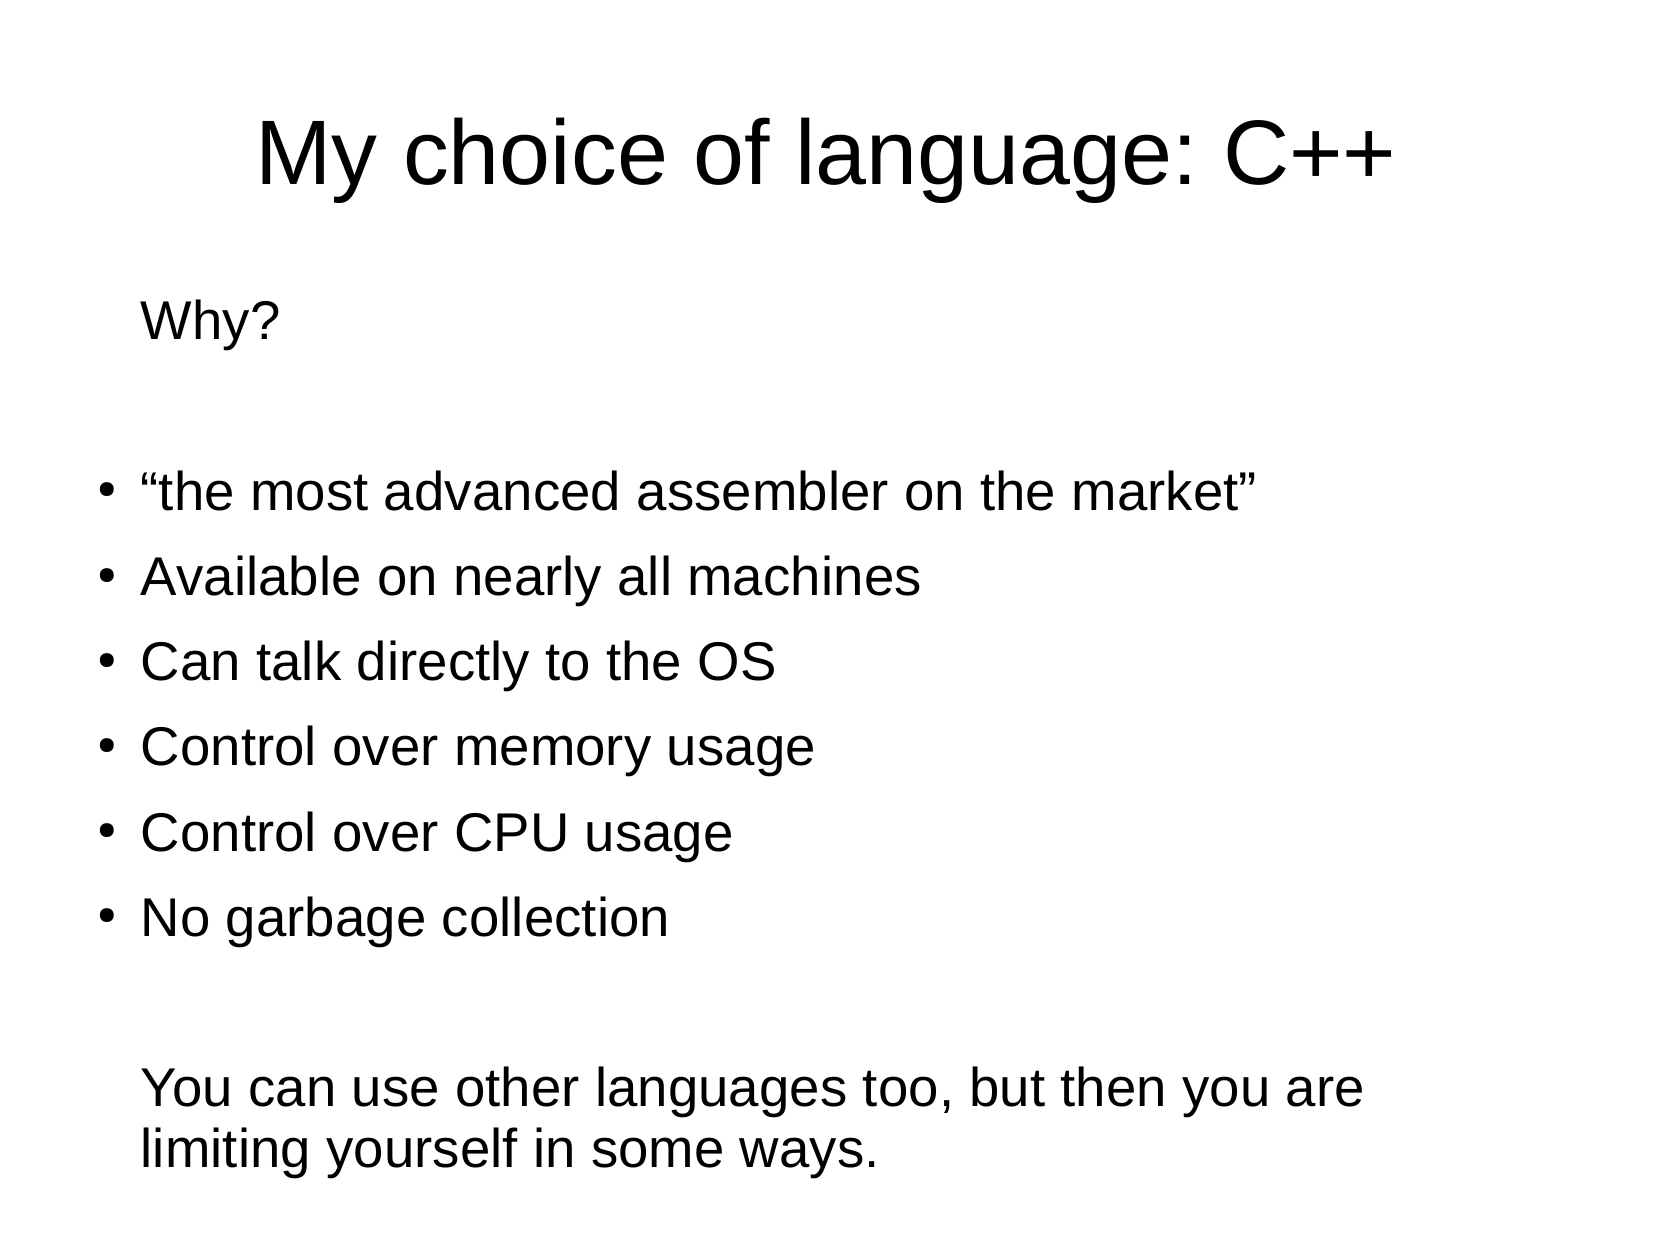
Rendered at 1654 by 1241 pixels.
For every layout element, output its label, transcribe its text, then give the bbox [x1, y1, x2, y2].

list Why? “the most advanced assembler on the market” Available on nearly all machines Can talk directly to the OS Control over memory usage Control over CPU usage No garbage collection You can use other languages too, but then you are limiting yourself in some ways. [82, 290, 1538, 1186]
title My choice of language: C++ [82, 49, 1571, 257]
